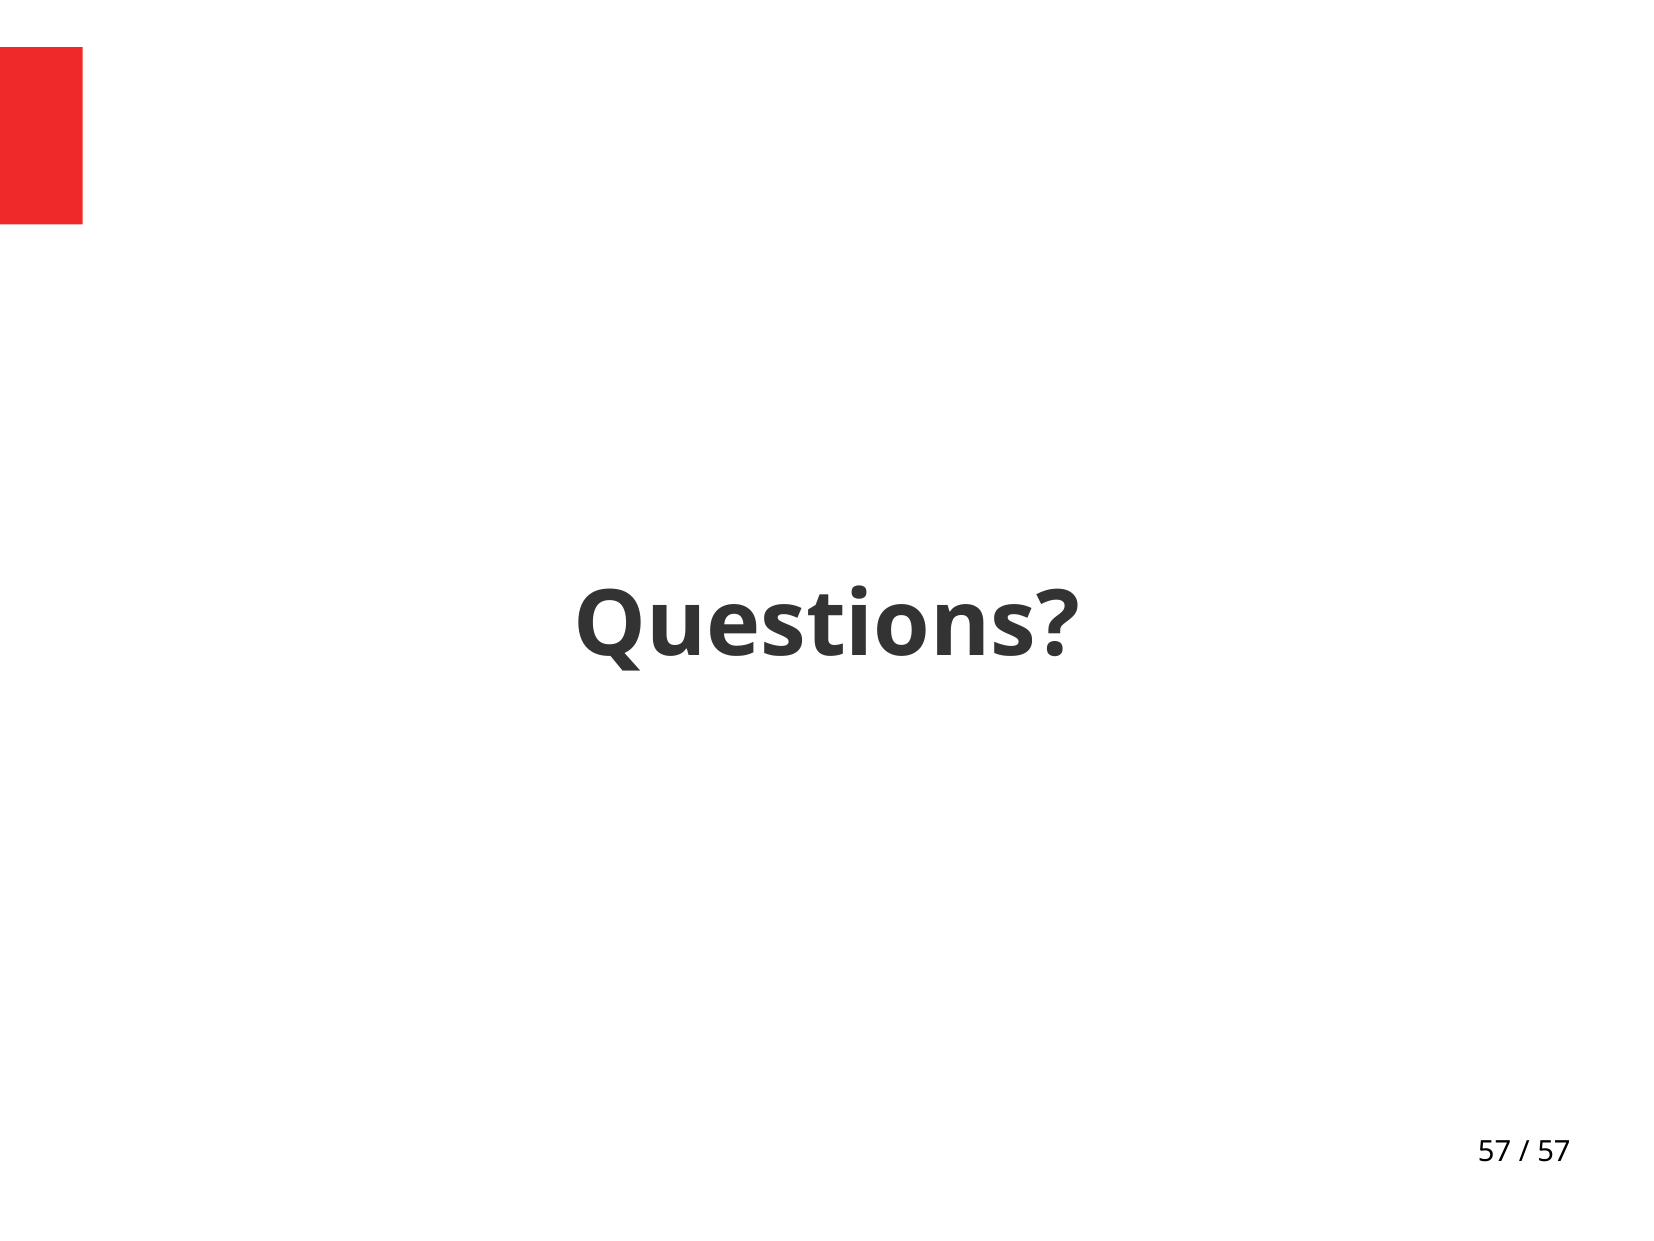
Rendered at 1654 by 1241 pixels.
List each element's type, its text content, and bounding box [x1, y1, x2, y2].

title Questions? [100, 97, 1554, 1143]
